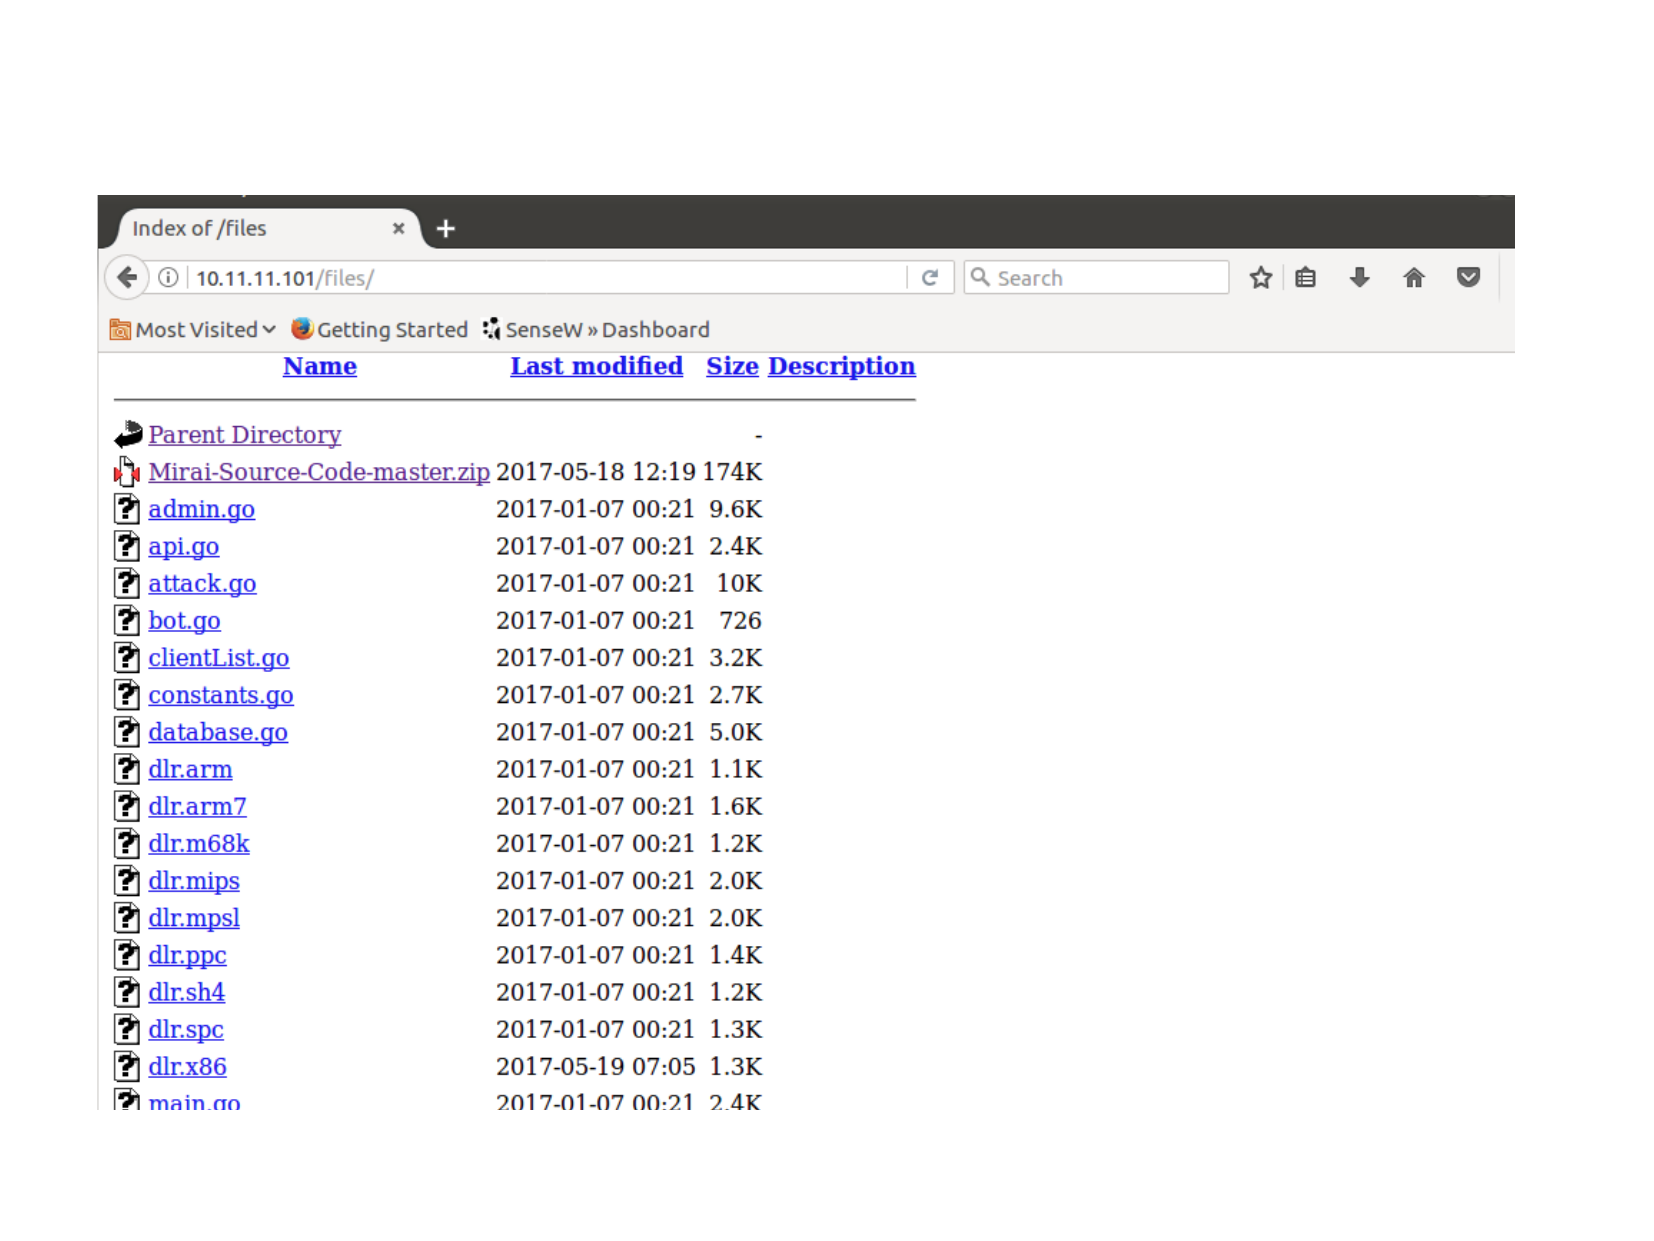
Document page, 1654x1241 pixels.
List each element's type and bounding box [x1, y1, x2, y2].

picture [97, 195, 1516, 1110]
